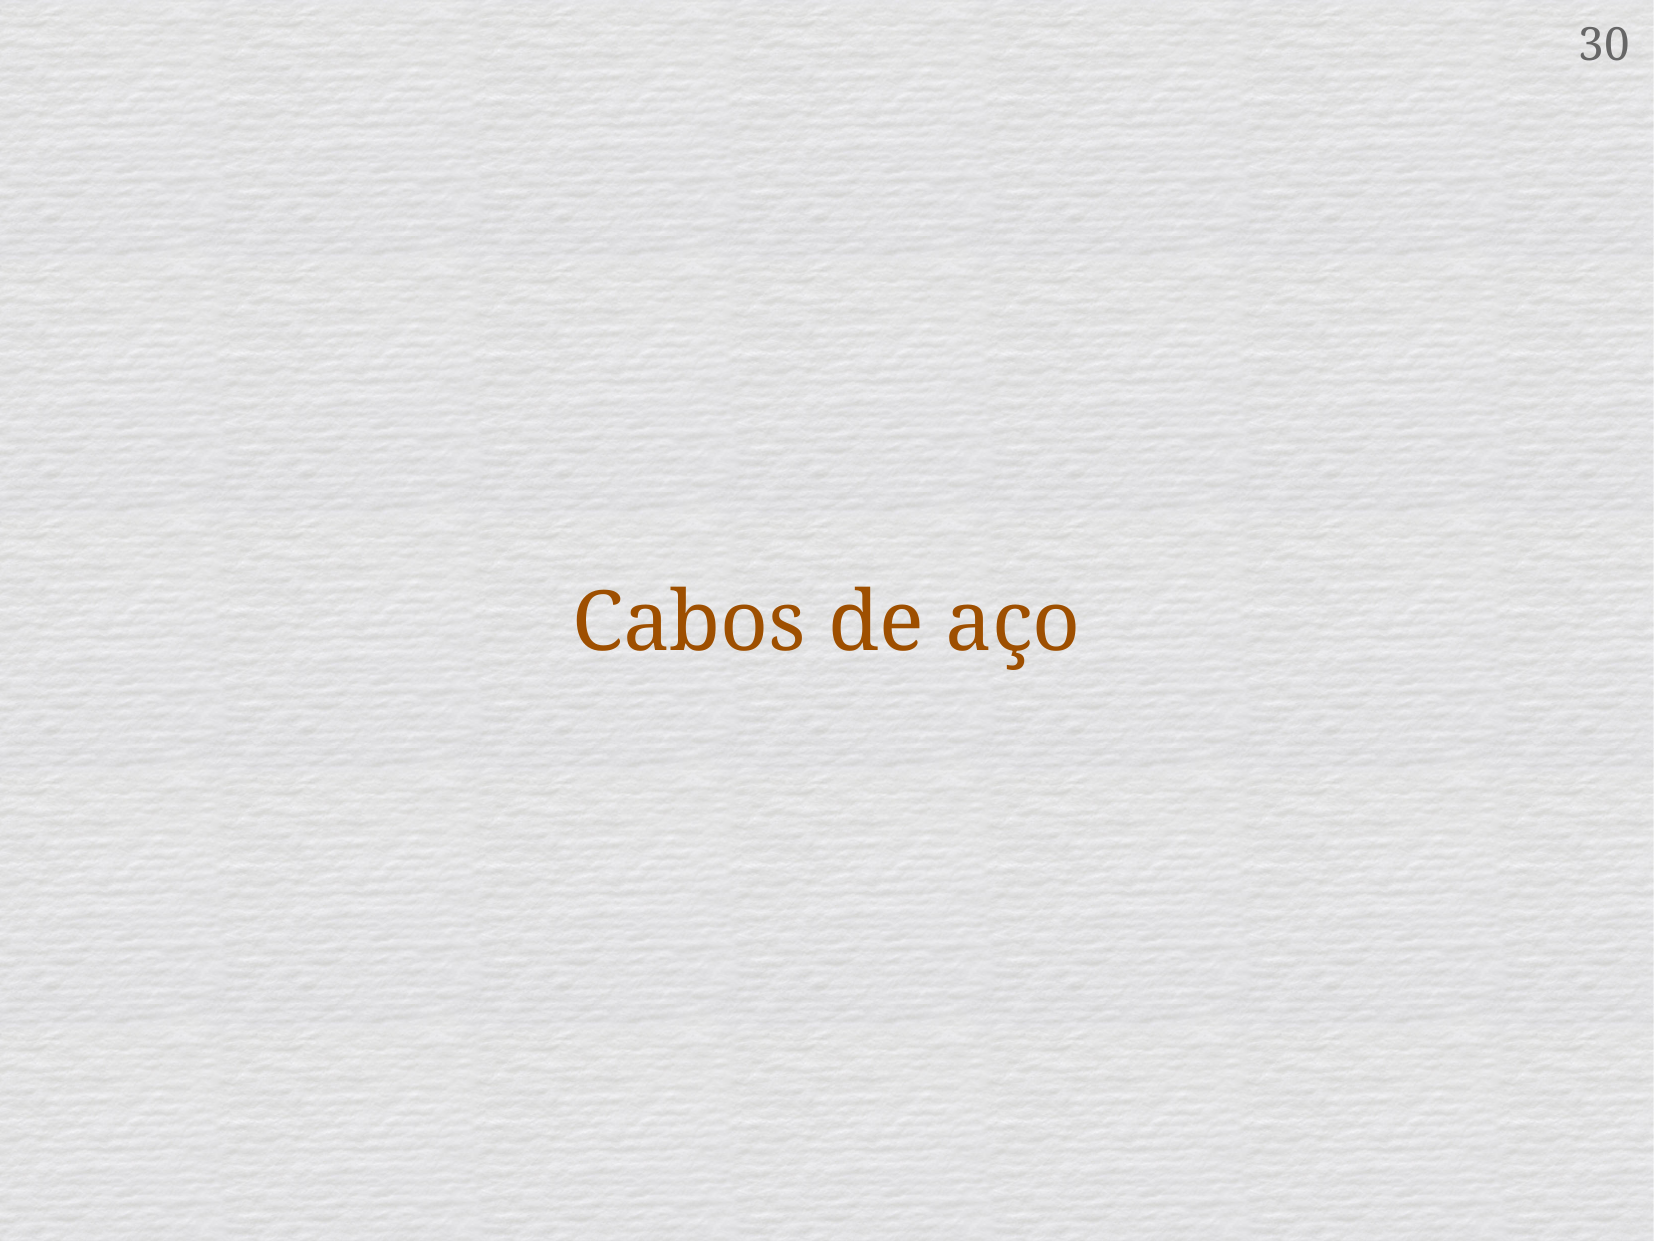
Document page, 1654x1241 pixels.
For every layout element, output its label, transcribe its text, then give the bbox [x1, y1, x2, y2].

picture [0, 0, 1654, 1241]
title Cabos de aço [59, 29, 1595, 1211]
